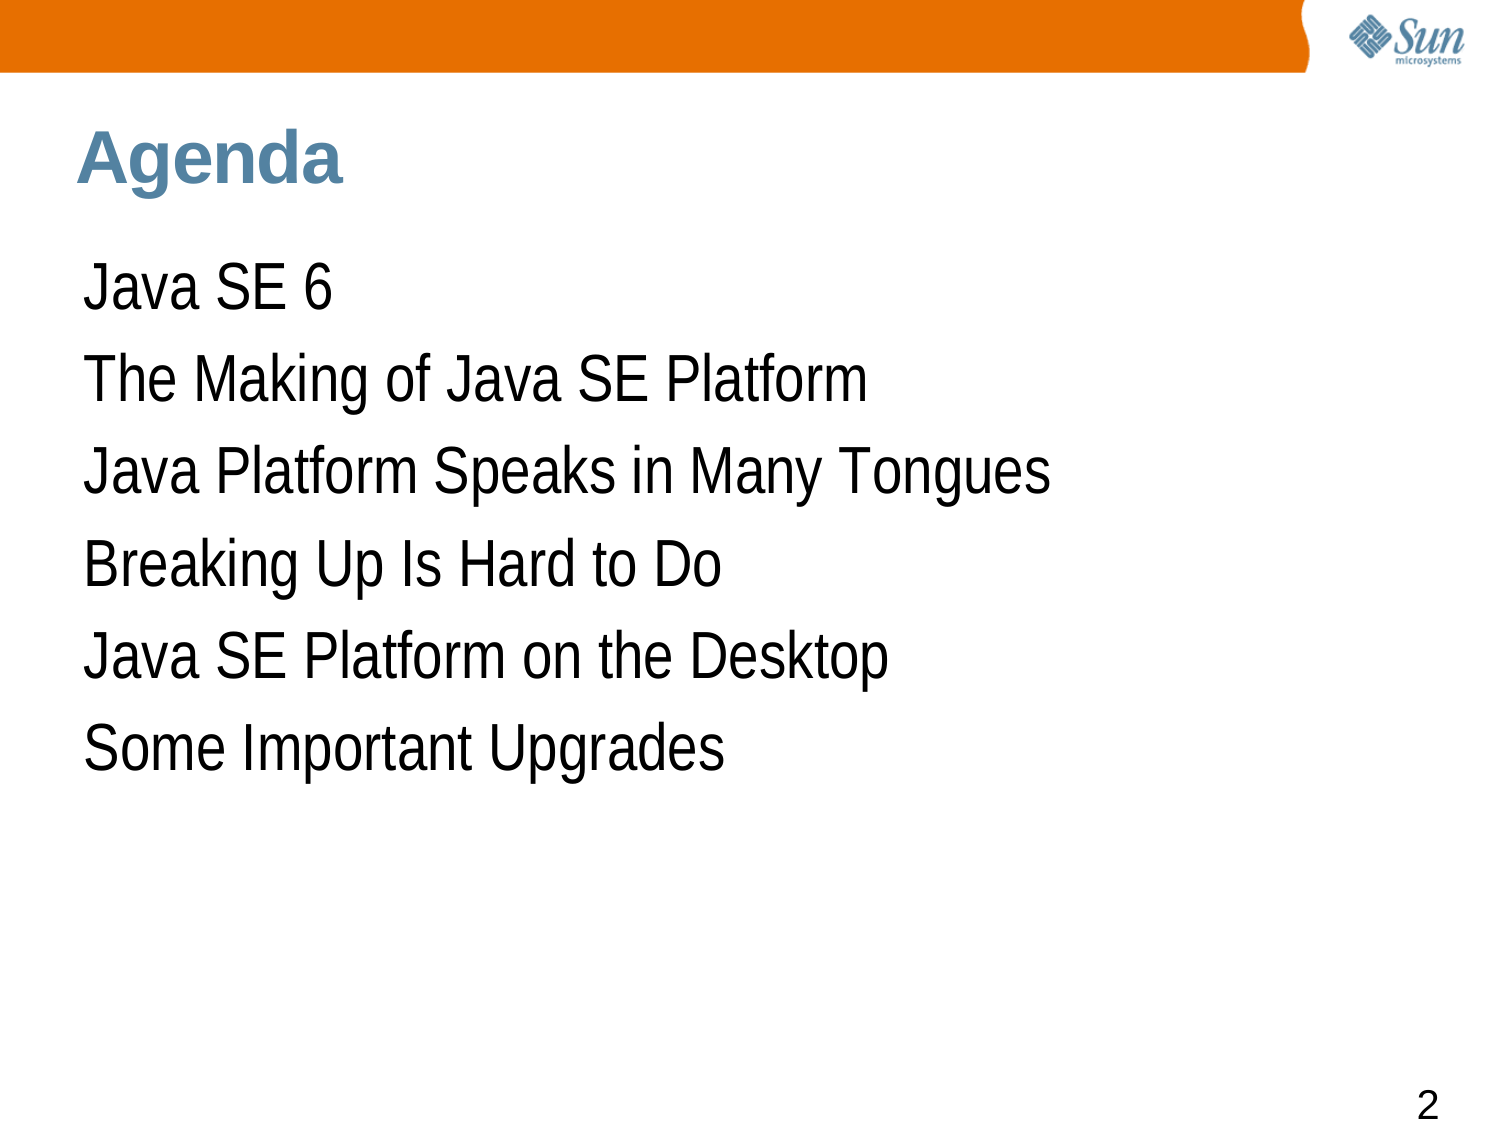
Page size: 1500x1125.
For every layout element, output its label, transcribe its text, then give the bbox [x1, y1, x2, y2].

title Agenda [75, 122, 1438, 228]
picture [0, 0, 1500, 75]
list Java SE 6 The Making of Java SE Platform Java Platform Speaks in Many Tongues Breaking Up Is Hard to Do Java SE Platform on the Desktop Some Important Upgrades [64, 257, 1402, 1017]
